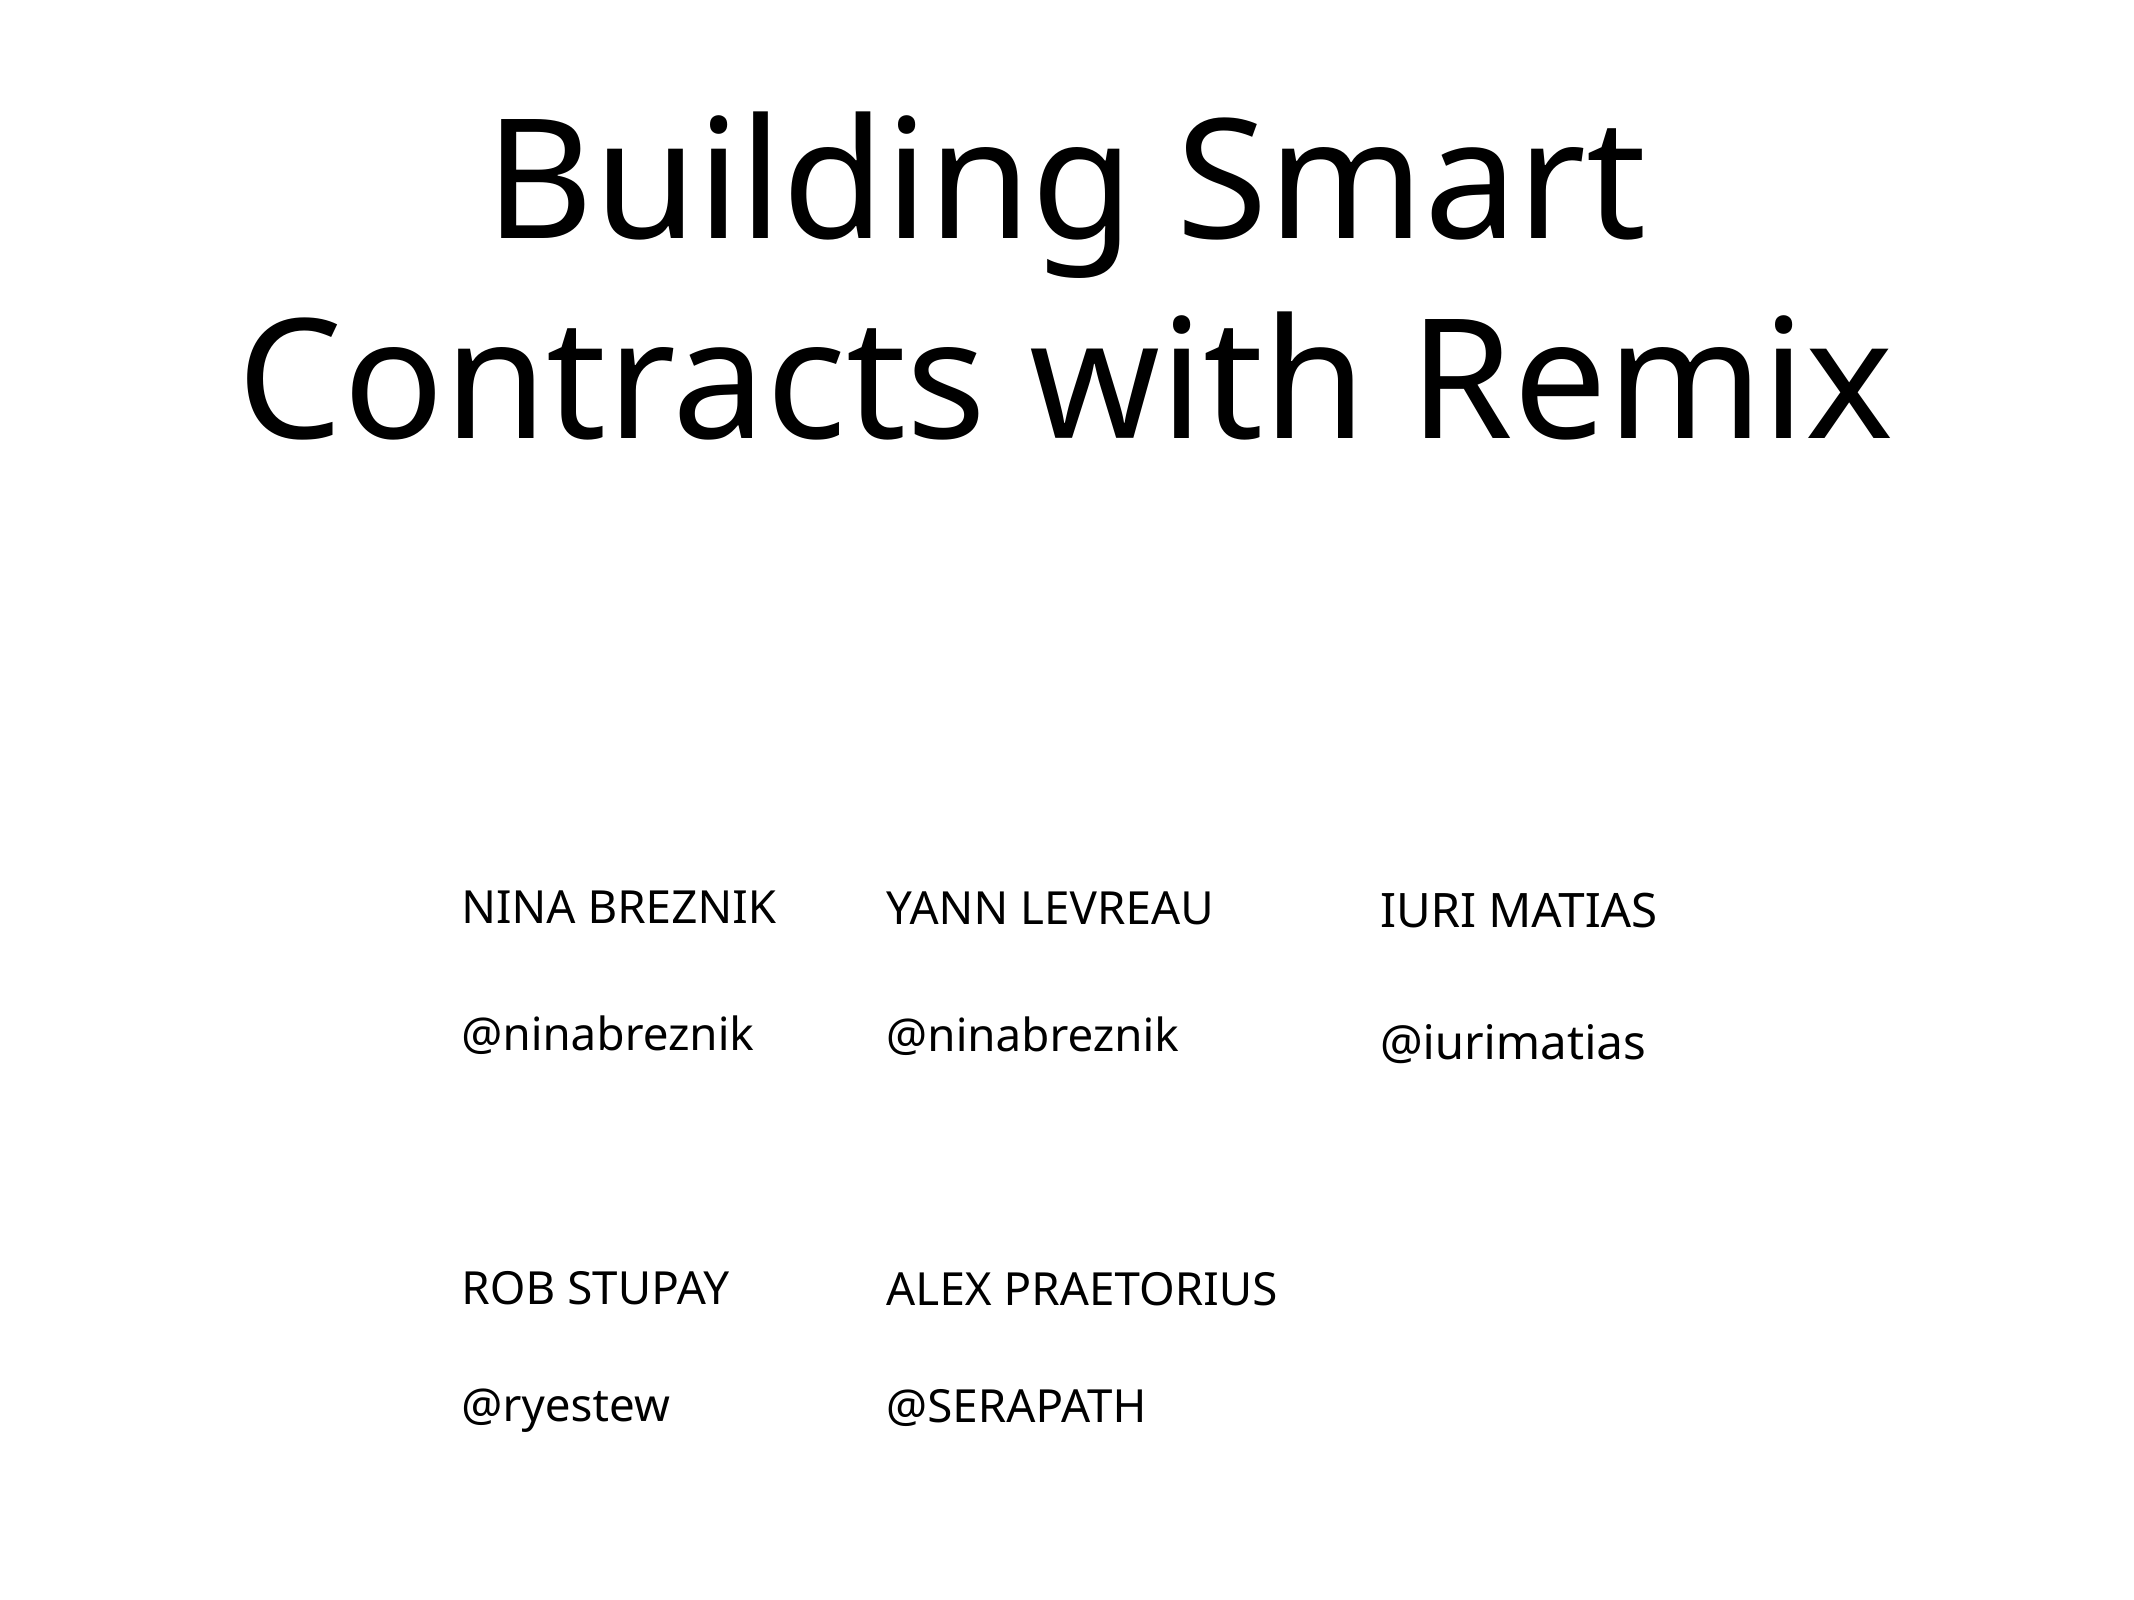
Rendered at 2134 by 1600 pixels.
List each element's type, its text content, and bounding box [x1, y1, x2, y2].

text_box YANN LEVREAU @ninabreznik ALEX PRAETORIUS @SERAPATH [877, 808, 1379, 1256]
text_box IURI MATIAS @iurimatias [1371, 808, 1831, 1200]
title Building Smart Contracts with Remix [208, 64, 1925, 607]
subtitle NINA BREZNIK @ninabreznik ROB STUPAY @ryestew [446, 808, 810, 1256]
